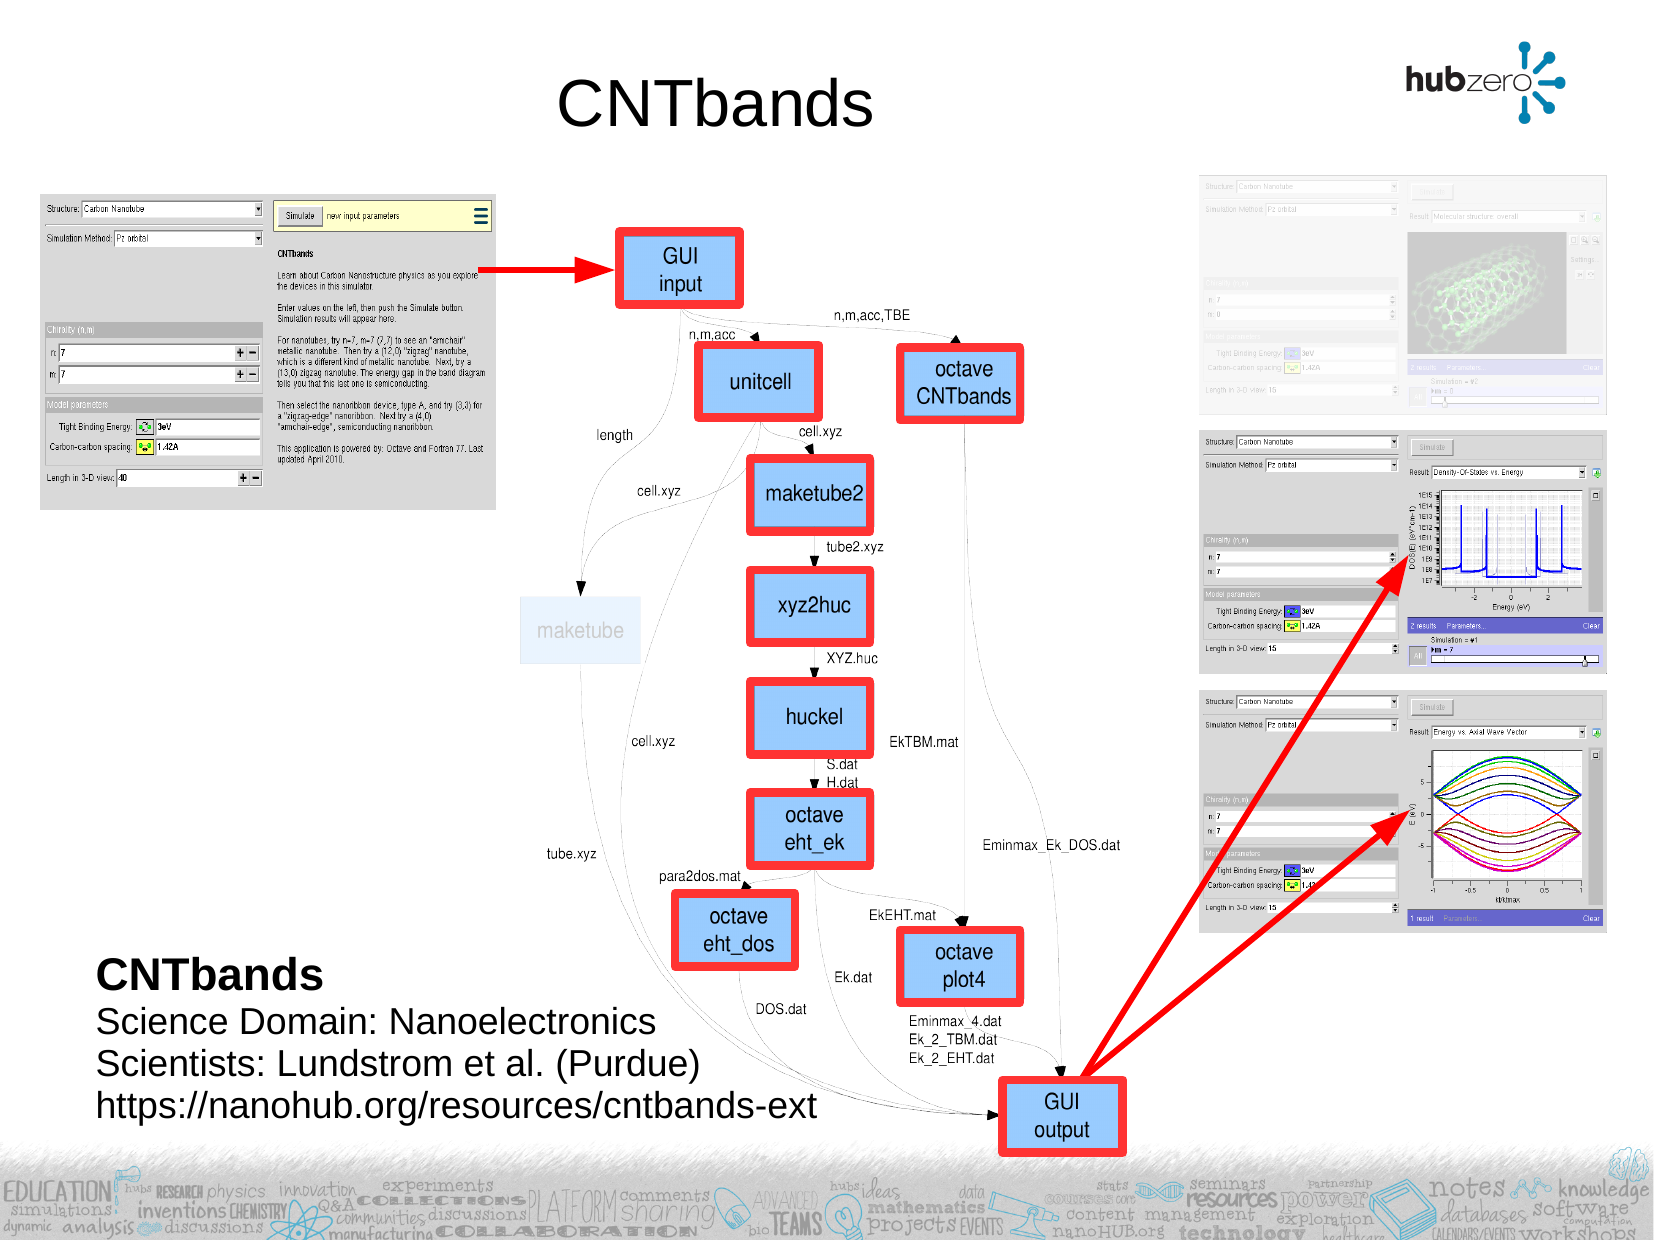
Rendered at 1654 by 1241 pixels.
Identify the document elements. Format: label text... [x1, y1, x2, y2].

picture [0, 194, 1654, 1240]
text_box [1199, 176, 1607, 415]
picture [1402, 38, 1569, 127]
picture [1097, 964, 1158, 1061]
picture [1007, 1084, 1118, 1148]
picture [1199, 430, 1607, 674]
title CNTbands [82, 46, 1351, 161]
picture [1199, 690, 1320, 883]
picture [1199, 690, 1607, 933]
text_box CNTbands Science Domain: Nanoelectronics Scientists: Lundstrom et al. (Purdue) https://nanohub.org/resources/cntbands-ext [80, 941, 1026, 1224]
text_box [510, 595, 646, 671]
